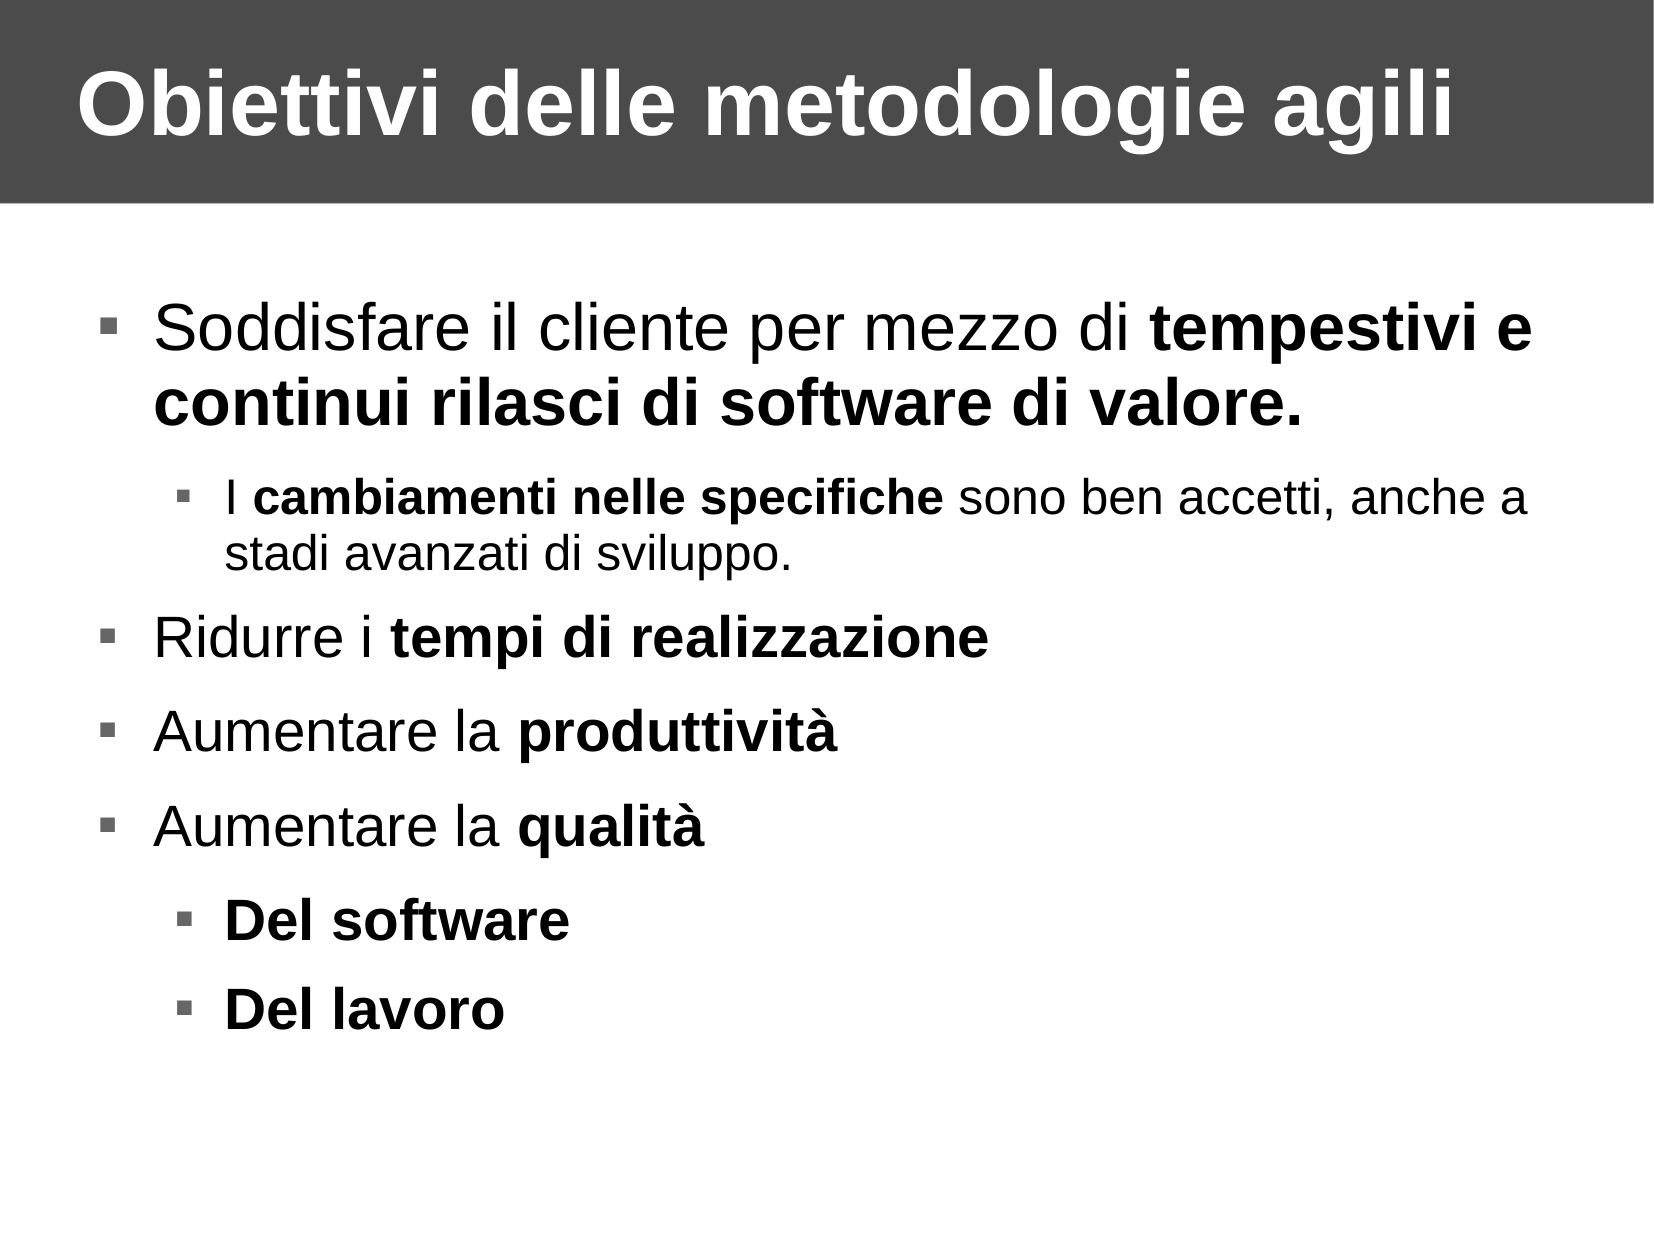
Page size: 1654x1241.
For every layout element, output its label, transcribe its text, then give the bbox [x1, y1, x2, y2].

title Obiettivi delle metodologie agili [76, 0, 1565, 208]
picture [0, 0, 1654, 1241]
list Soddisfare il cliente per mezzo di tempestivi e continui rilasci di software di valore. I cambiamenti nelle specifiche sono ben accetti, anche a stadi avanzati di sviluppo. Ridurre i tempi di realizzazione Aumentare la produttività Aumentare la qualità Del software Del lavoro [82, 290, 1536, 1109]
